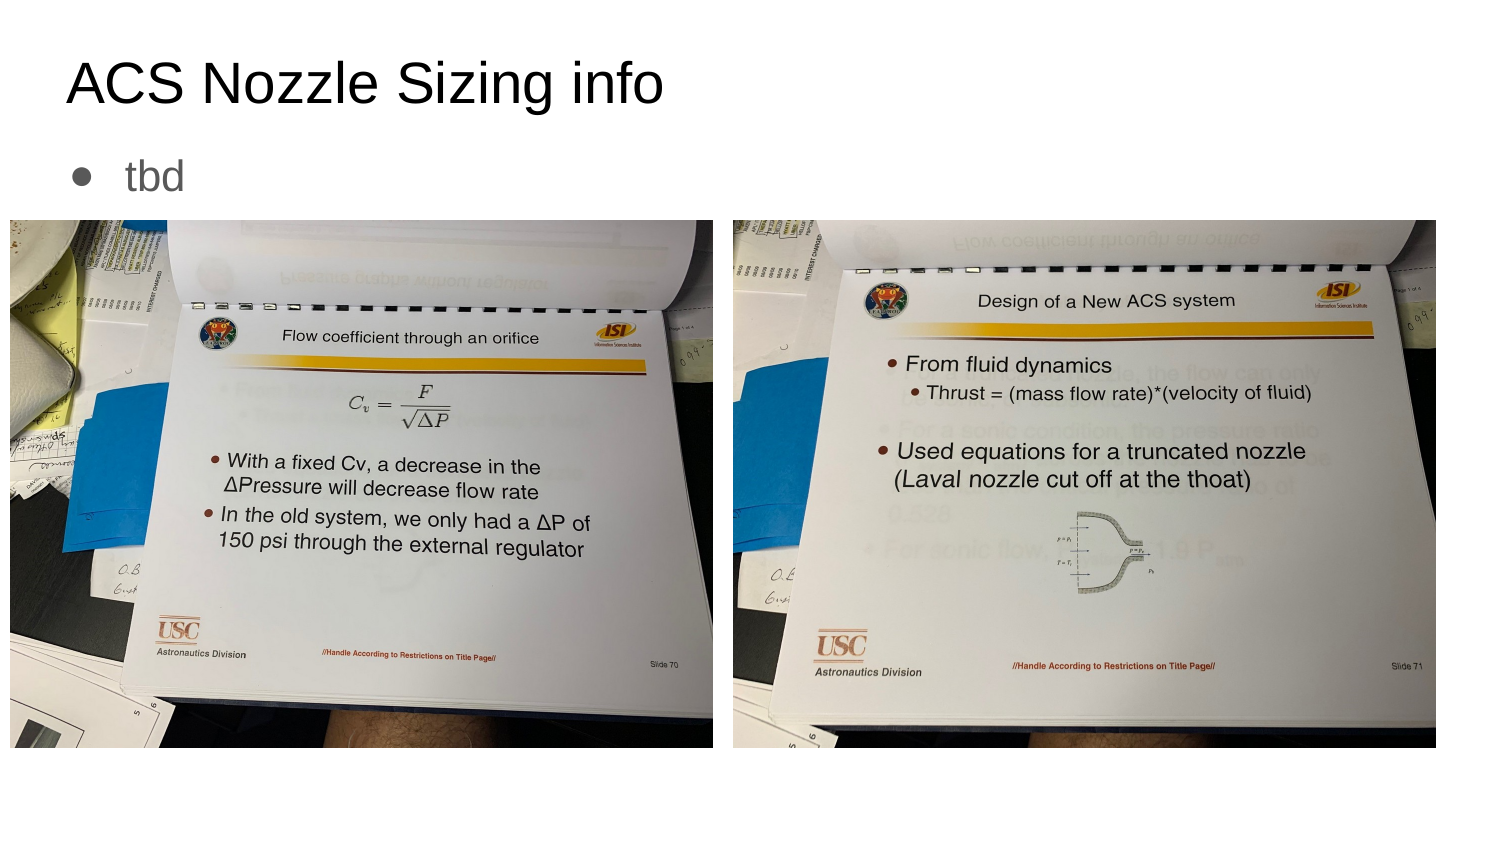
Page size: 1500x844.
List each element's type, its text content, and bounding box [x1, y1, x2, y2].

list tbd [34, 132, 1433, 694]
picture [733, 220, 1436, 748]
picture [733, 508, 746, 513]
picture [10, 220, 713, 748]
title ACS Nozzle Sizing info [51, 29, 1449, 124]
